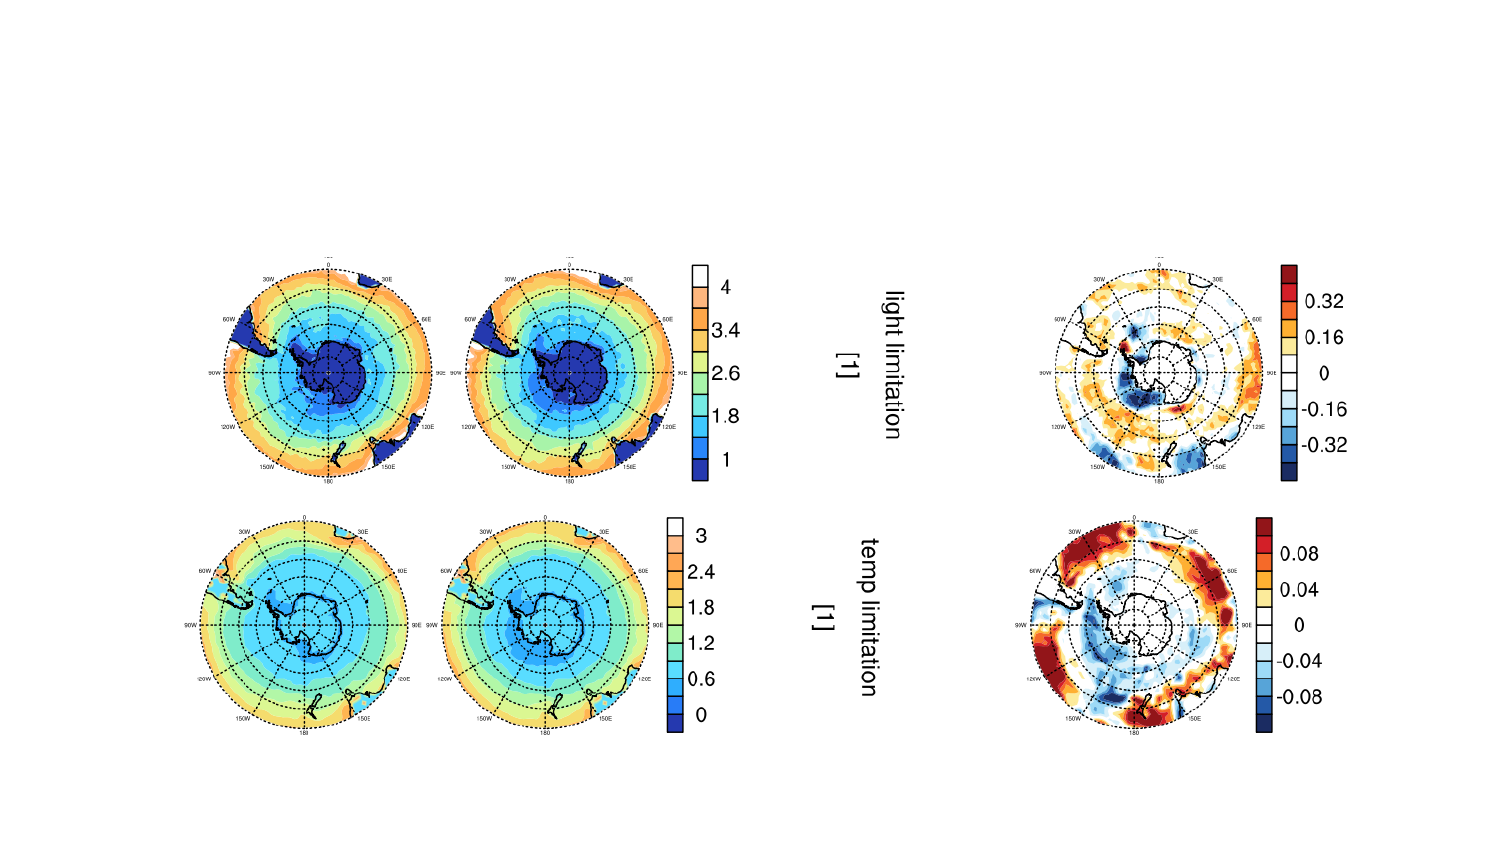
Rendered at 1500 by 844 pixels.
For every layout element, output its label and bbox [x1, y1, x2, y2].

picture [183, 513, 1329, 741]
picture [207, 257, 1354, 486]
